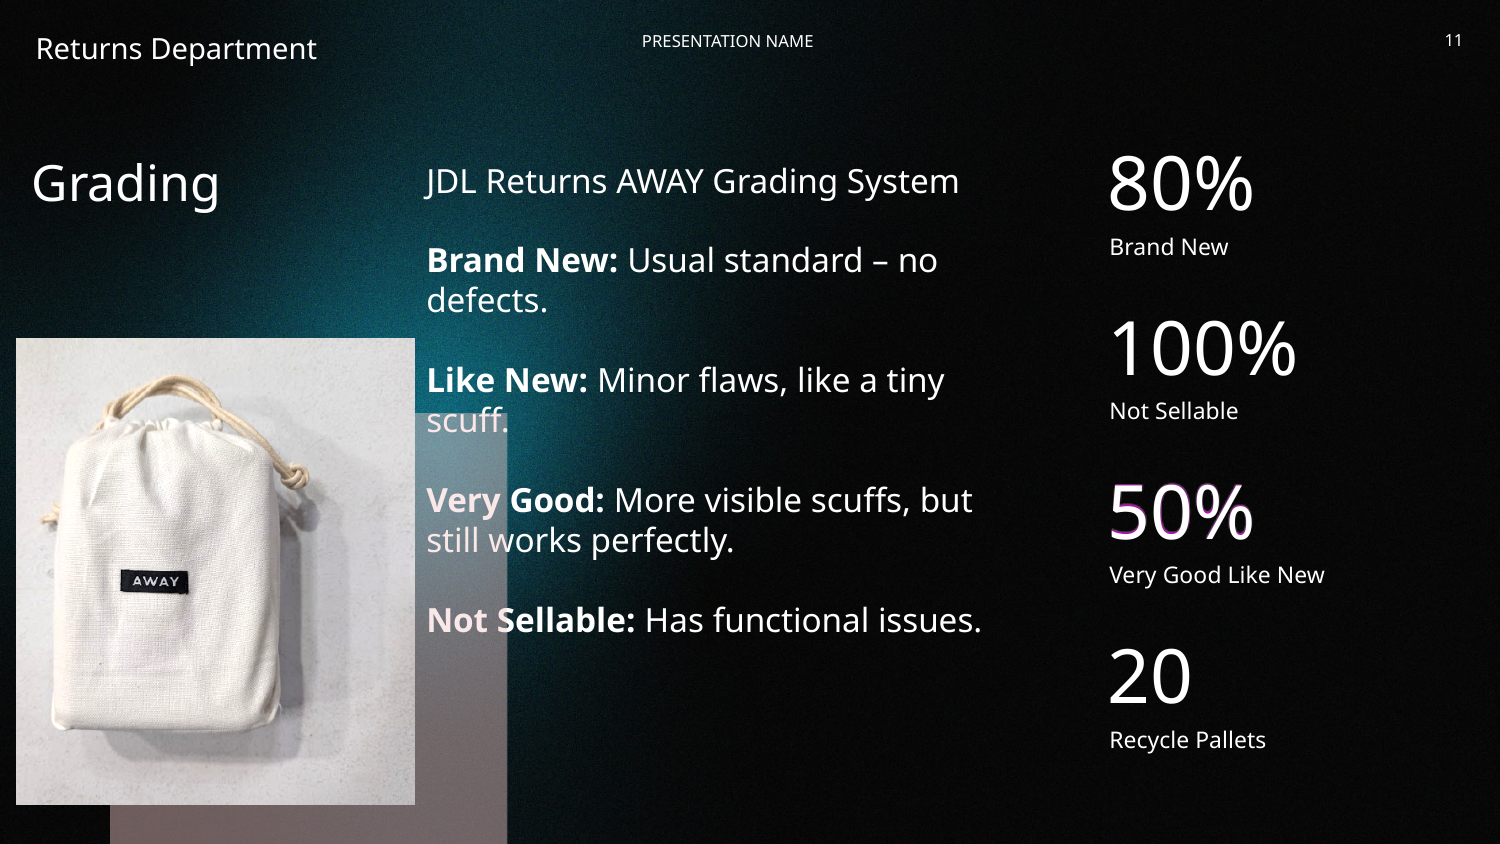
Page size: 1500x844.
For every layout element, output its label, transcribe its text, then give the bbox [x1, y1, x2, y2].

subtitle Recycle Pallets [1094, 710, 1424, 762]
title 80% [1092, 138, 1425, 283]
title Grading [16, 147, 389, 338]
title 100% [1092, 302, 1425, 447]
subtitle Brand New [1094, 217, 1424, 268]
subtitle Very Good Like New [1094, 546, 1424, 597]
title 50% [1092, 467, 1425, 612]
subtitle Returns Department [20, 15, 624, 67]
picture [0, 0, 1500, 844]
title 20 [1092, 631, 1425, 776]
subtitle Not Sellable [1094, 381, 1424, 433]
slide_number <number> [1388, 14, 1479, 66]
list JDL Returns AWAY Grading System Brand New: Usual standard – no defects. Like New: Minor flaws, like a tiny scuff. Very Good: More visible scuffs, but still works perfectly. Not Sellable: Has functional issues. [411, 144, 1046, 762]
